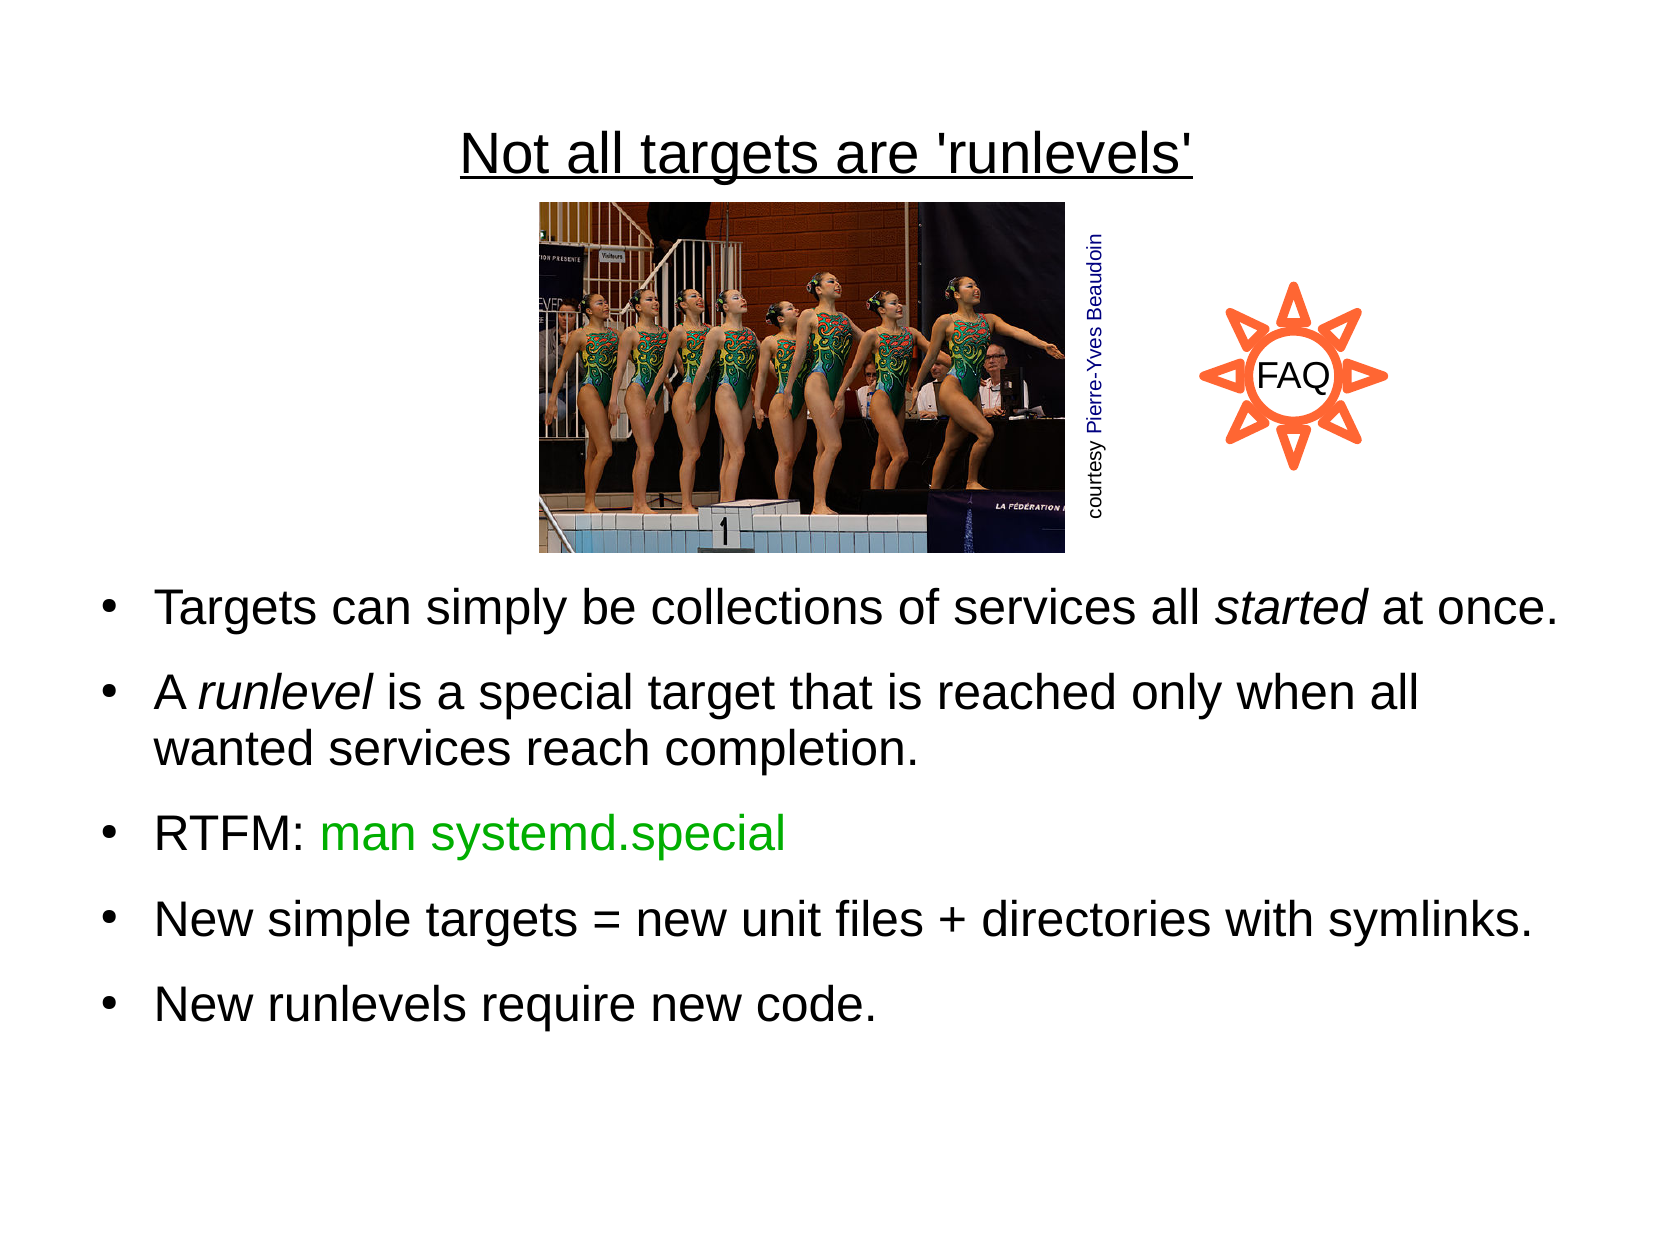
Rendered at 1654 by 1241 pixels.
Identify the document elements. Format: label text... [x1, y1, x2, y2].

title Not all targets are 'runlevels' [82, 49, 1571, 257]
text_box courtesy Pierre-Yves Beaudoin [1075, 220, 1114, 534]
text_box FAQ [1241, 347, 1346, 405]
picture [539, 202, 1065, 553]
list Targets can simply be collections of services all started at once. A runlevel is a special target that is reached only when all wanted services reach completion. RTFM: man systemd.special New simple targets = new unit files + directories with symlinks. New runlevels require new code. [82, 579, 1571, 1186]
